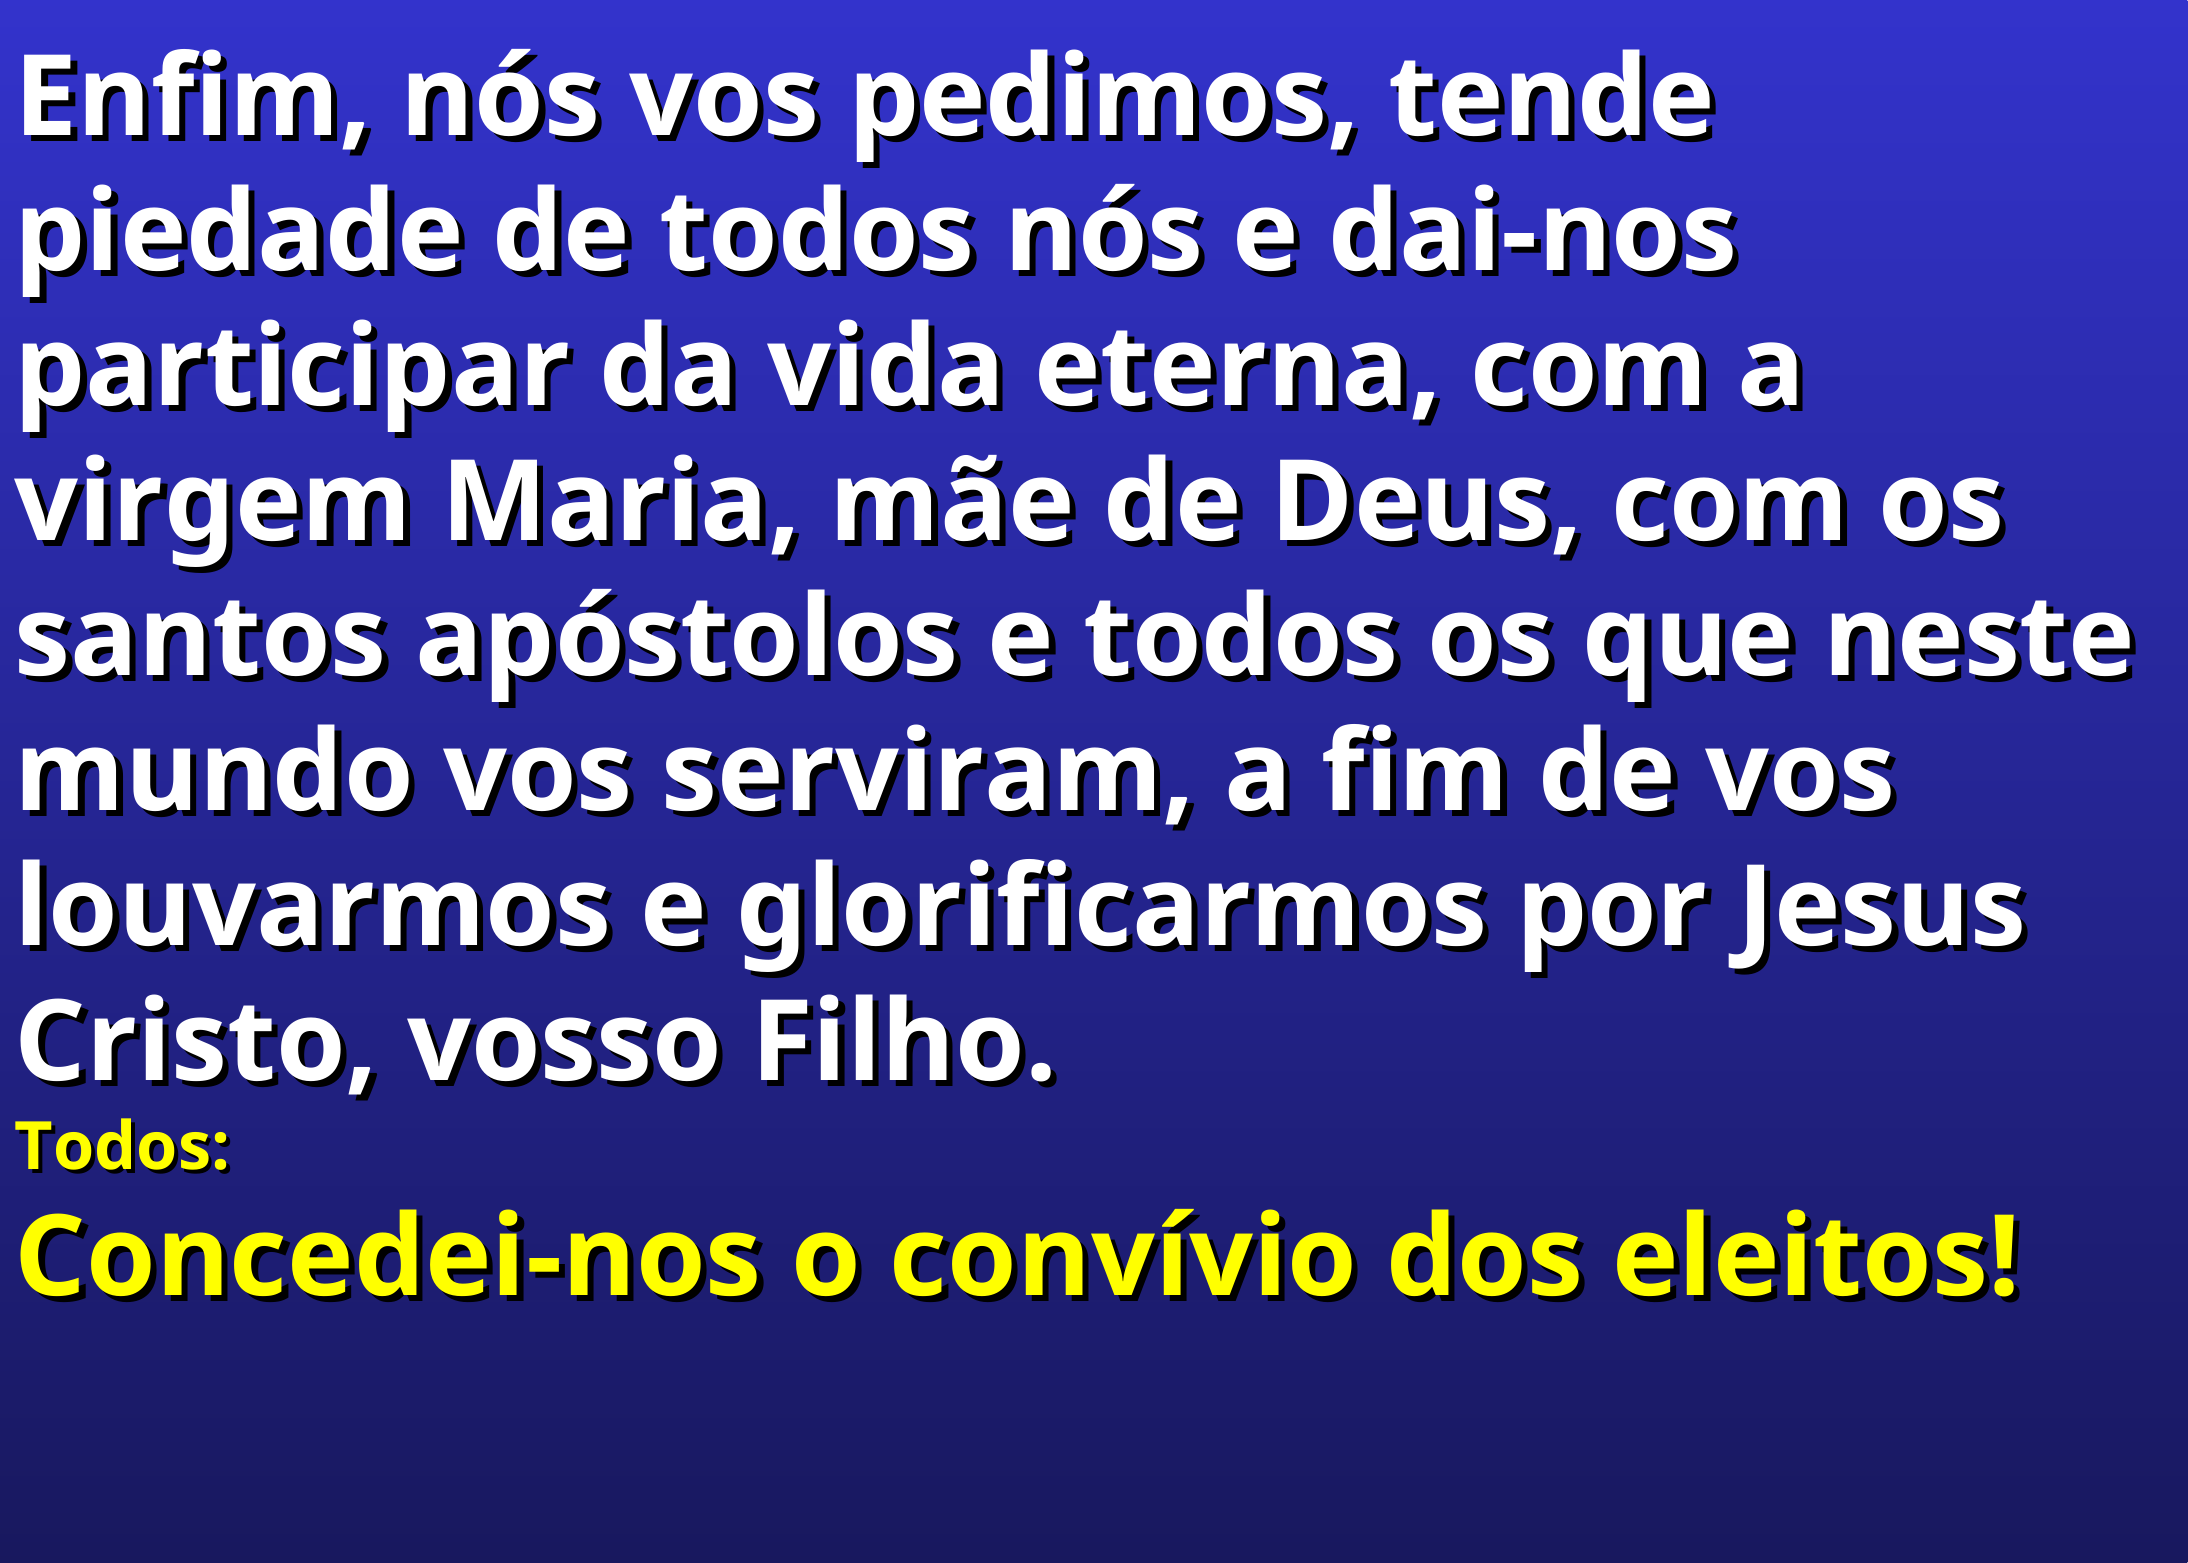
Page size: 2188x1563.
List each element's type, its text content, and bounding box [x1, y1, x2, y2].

text_box Enfim, nós vos pedimos, tende piedade de todos nós e dai-nos participar da vida eterna, com a virgem Maria, mãe de Deus, com os santos apóstolos e todos os que neste mundo vos serviram, a fim de vos louvarmos e glorificarmos por Jesus Cristo, vosso Filho. Todos: Concedei-nos o convívio dos eleitos! [0, 15, 2188, 1461]
